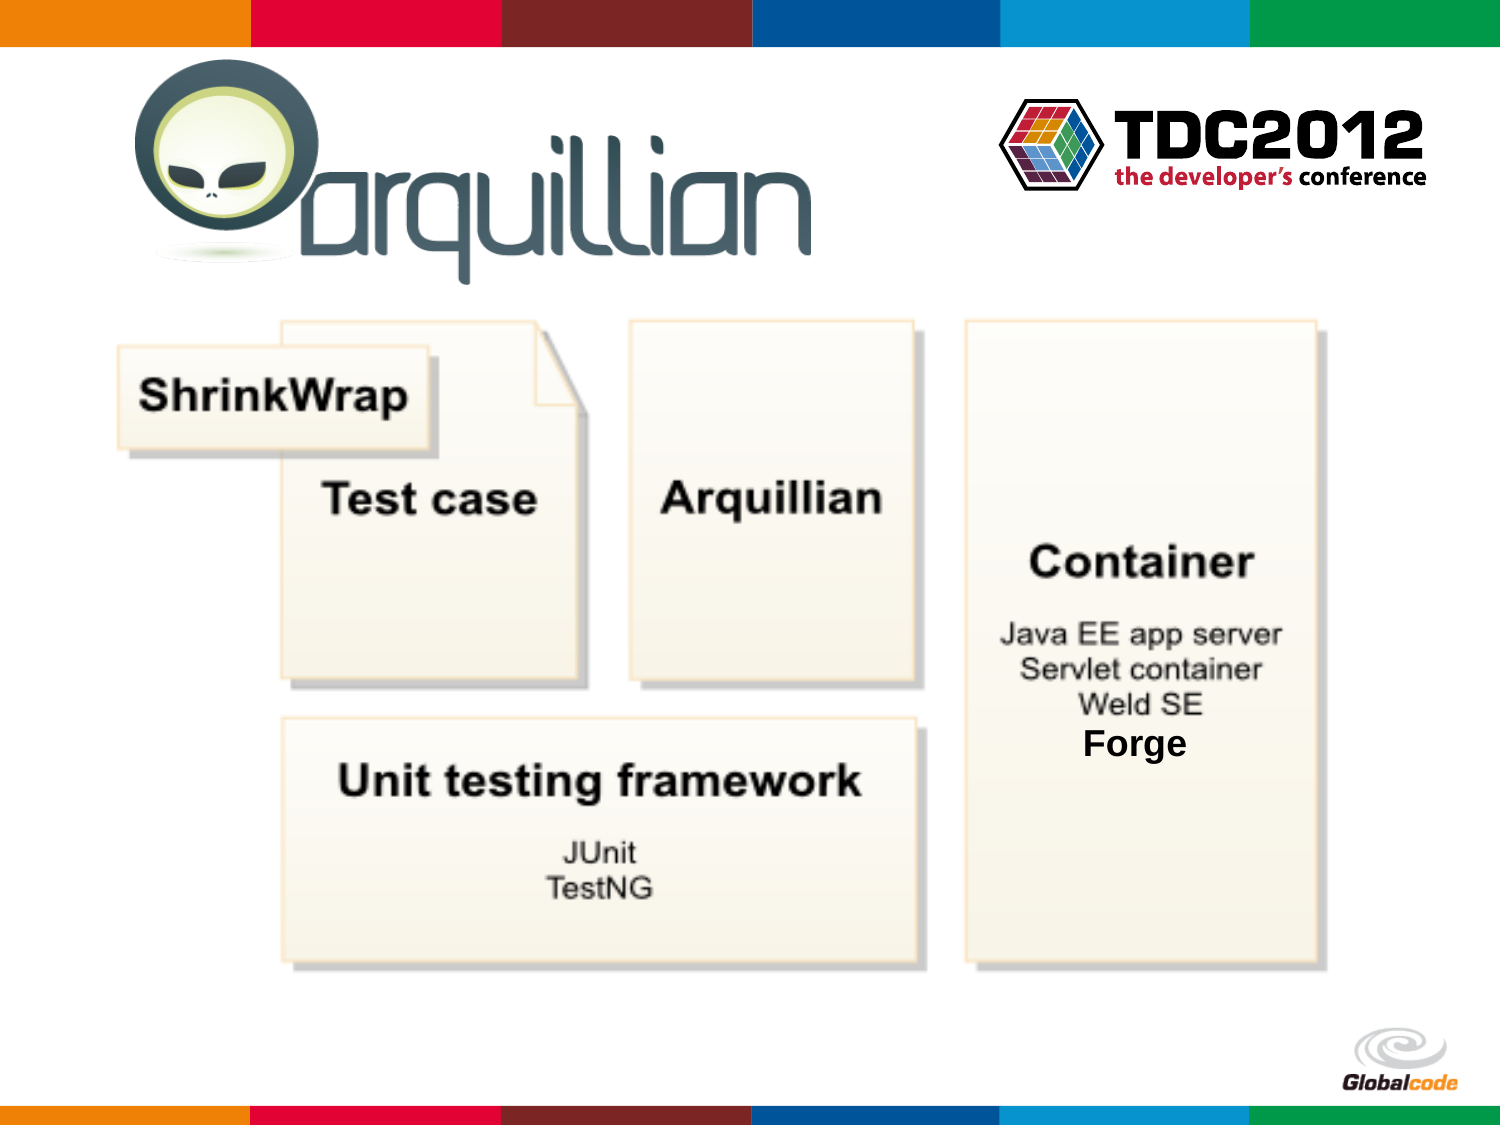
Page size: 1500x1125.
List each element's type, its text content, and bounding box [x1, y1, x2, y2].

picture [90, 292, 1459, 1105]
picture [135, 59, 811, 286]
text_box Forge [1068, 711, 1219, 771]
